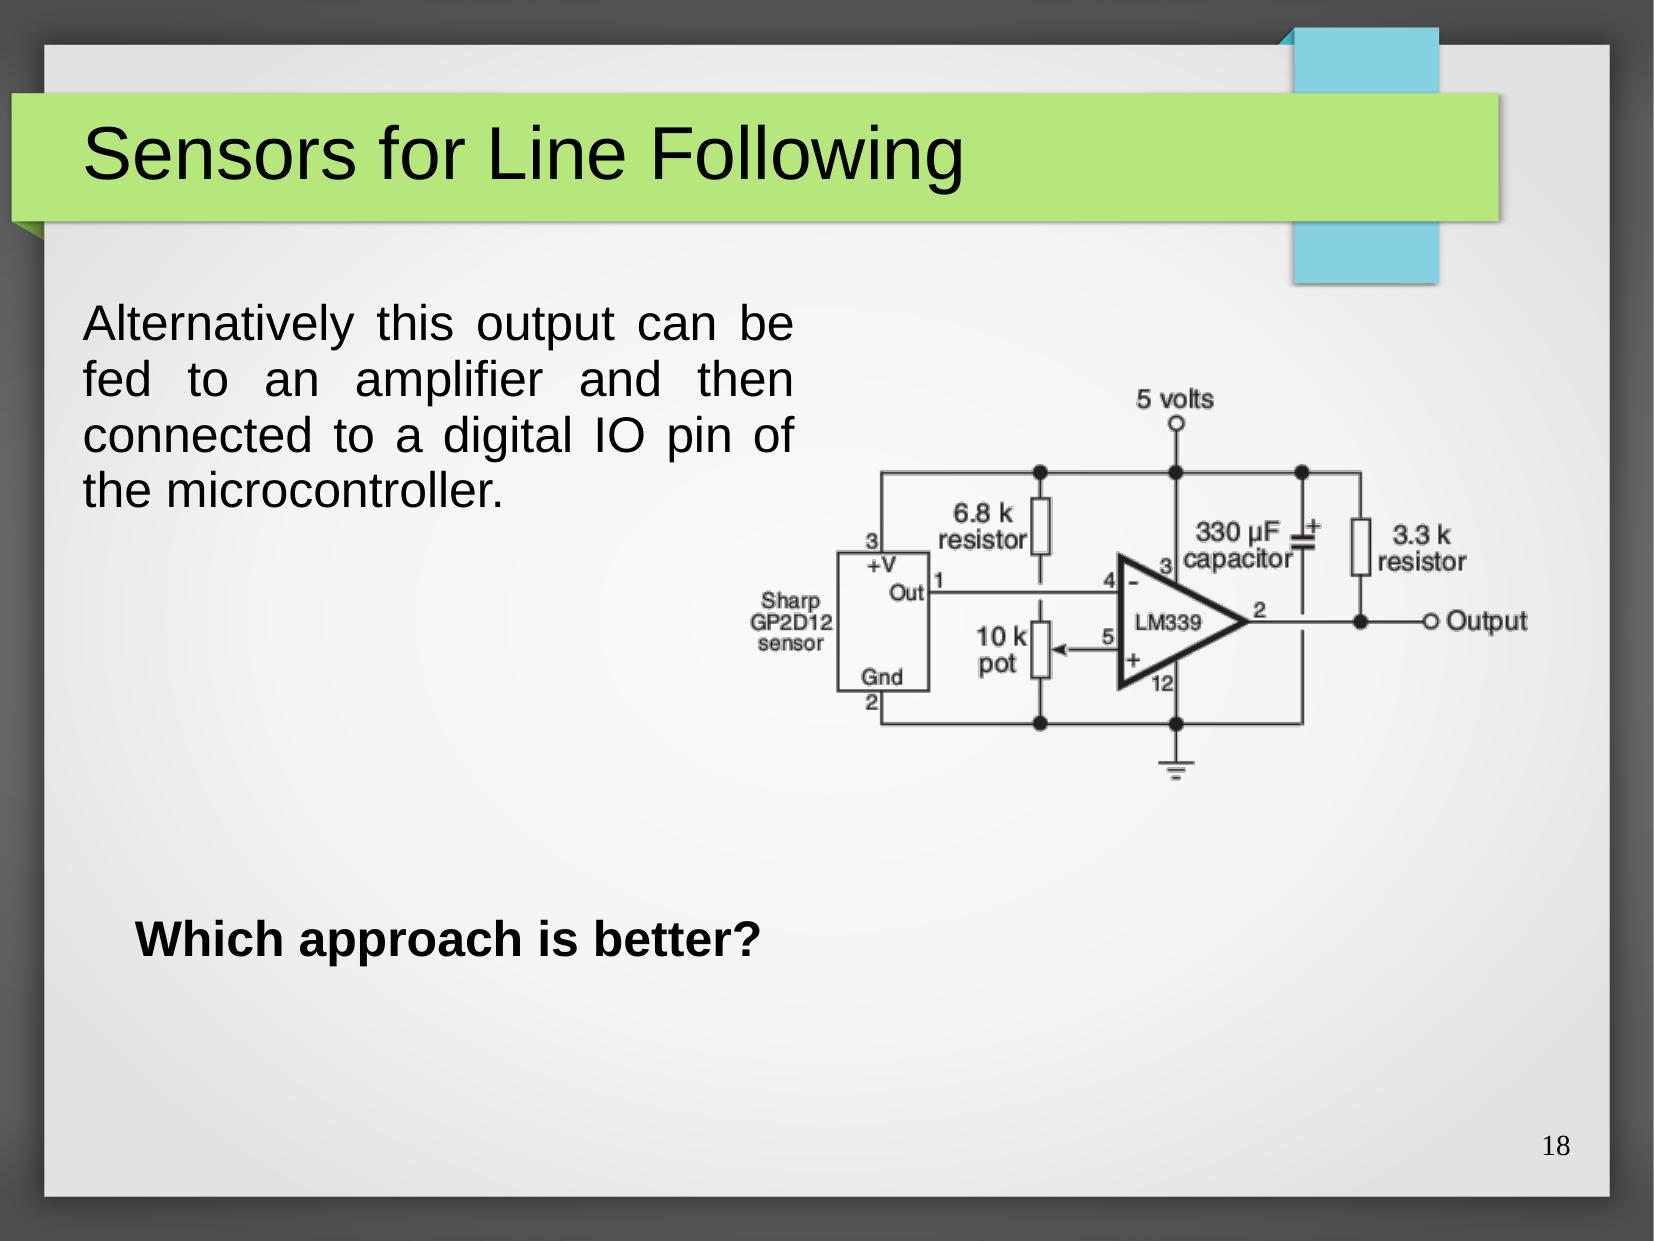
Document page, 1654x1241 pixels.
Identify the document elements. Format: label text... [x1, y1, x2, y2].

picture [0, 0, 1654, 1241]
list Alternatively this output can be fed to an amplifier and then connected to a digital IO pin of the microcontroller. [82, 295, 796, 541]
text_box Which approach is better? [120, 903, 796, 976]
title Sensors for Line Following [82, 94, 1264, 213]
